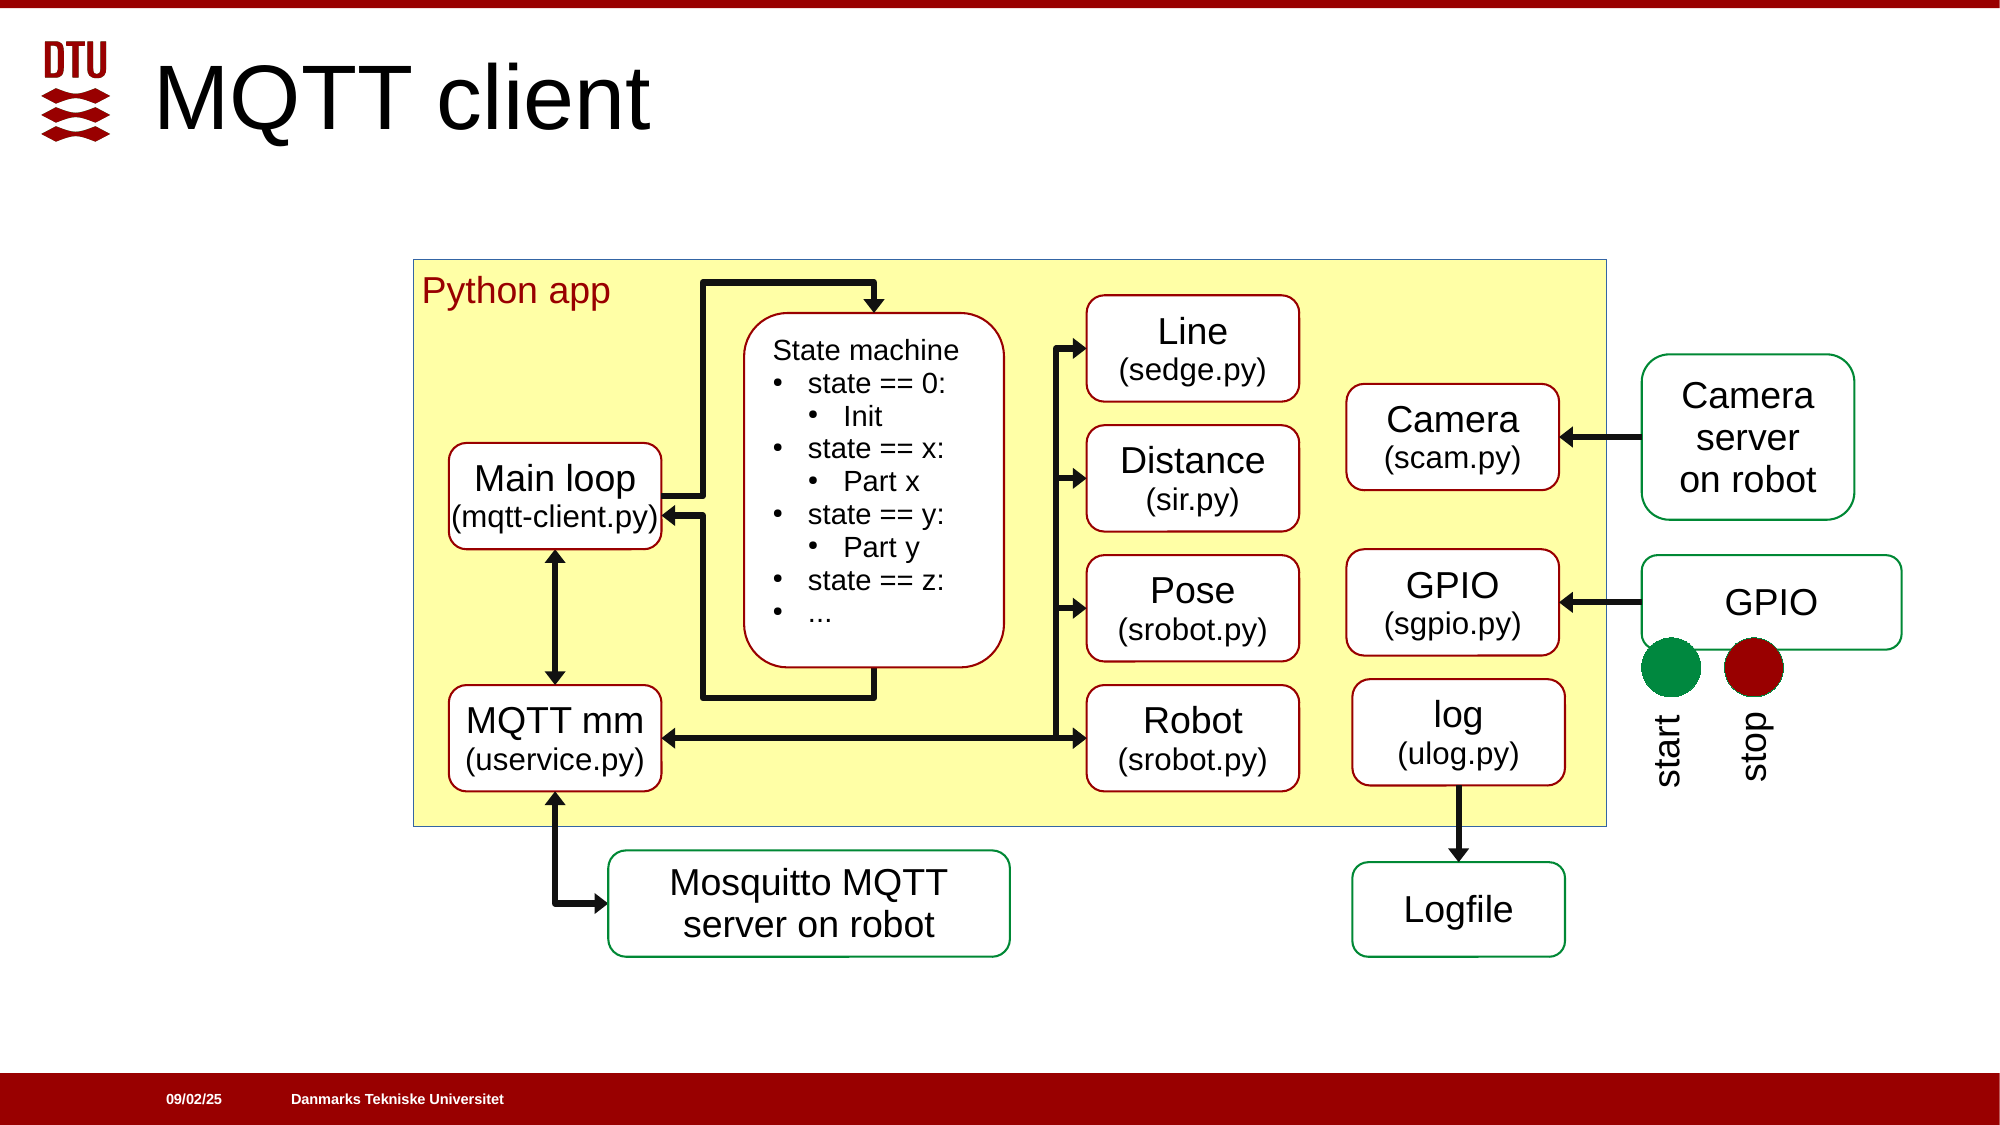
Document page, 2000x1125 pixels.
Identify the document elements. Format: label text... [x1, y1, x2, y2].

text_box log (ulog.py) [1352, 679, 1566, 786]
title MQTT client [153, 46, 1900, 192]
text_box Robot (srobot.py) [1086, 685, 1300, 792]
text_box start [1638, 700, 1695, 804]
text_box Camera server on robot [1641, 354, 1855, 520]
text_box [1641, 637, 1701, 697]
text_box Main loop (mqtt-client.py) [448, 442, 662, 550]
text_box GPIO (sgpio.py) [1346, 549, 1560, 656]
text_box State machine state == 0: Init state == x: Part x state == y: Part y state == z: ... [744, 312, 1004, 668]
text_box Python app [406, 262, 626, 319]
text_box [662, 287, 872, 694]
text_box Camera (scam.py) [1346, 383, 1560, 491]
text_box [1724, 637, 1784, 696]
text_box MQTT mm (uservice.py) [448, 685, 662, 792]
text_box Distance (sir.py) [1086, 425, 1300, 532]
text_box Logfile [1352, 862, 1566, 957]
text_box Mosquitto MQTT server on robot [608, 850, 1010, 957]
text_box stop [1724, 696, 1782, 798]
text_box Line (sedge.py) [1086, 295, 1300, 402]
text_box GPIO [1641, 555, 1902, 650]
text_box Pose (srobot.py) [1086, 555, 1300, 662]
text_box [413, 259, 1607, 827]
